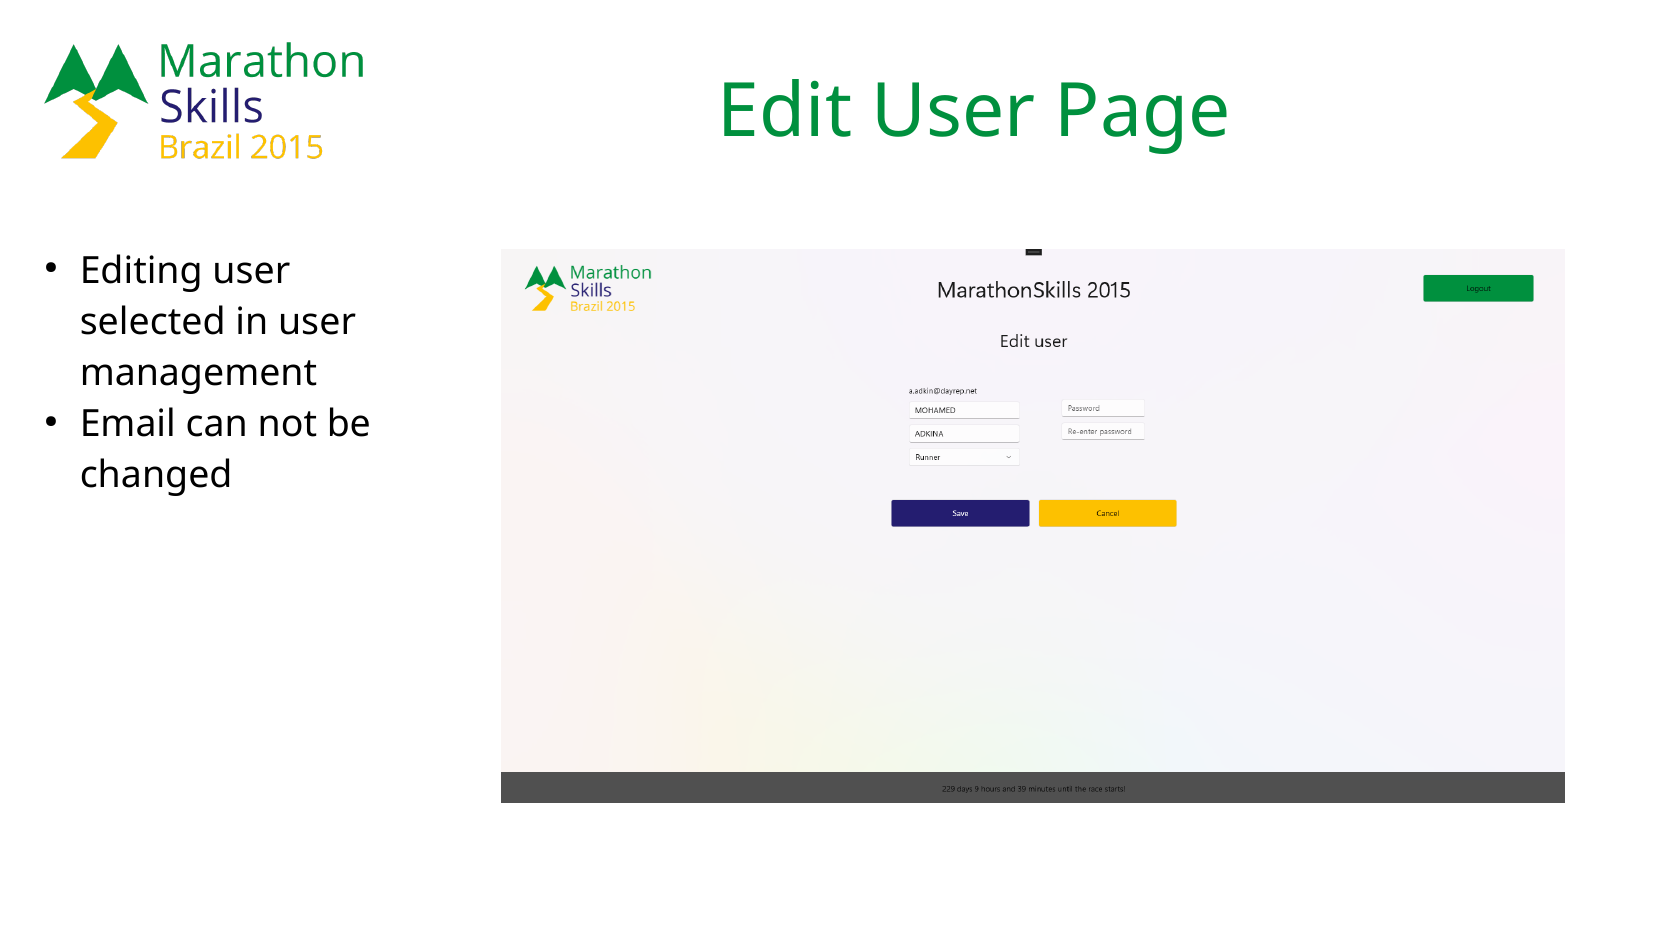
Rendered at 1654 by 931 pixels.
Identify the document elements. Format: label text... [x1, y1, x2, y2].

picture [29, 29, 384, 173]
text_box Editing user selected in user management Email can not be changed [29, 236, 443, 827]
title Edit User Page [413, 29, 1536, 185]
picture [501, 249, 1565, 803]
